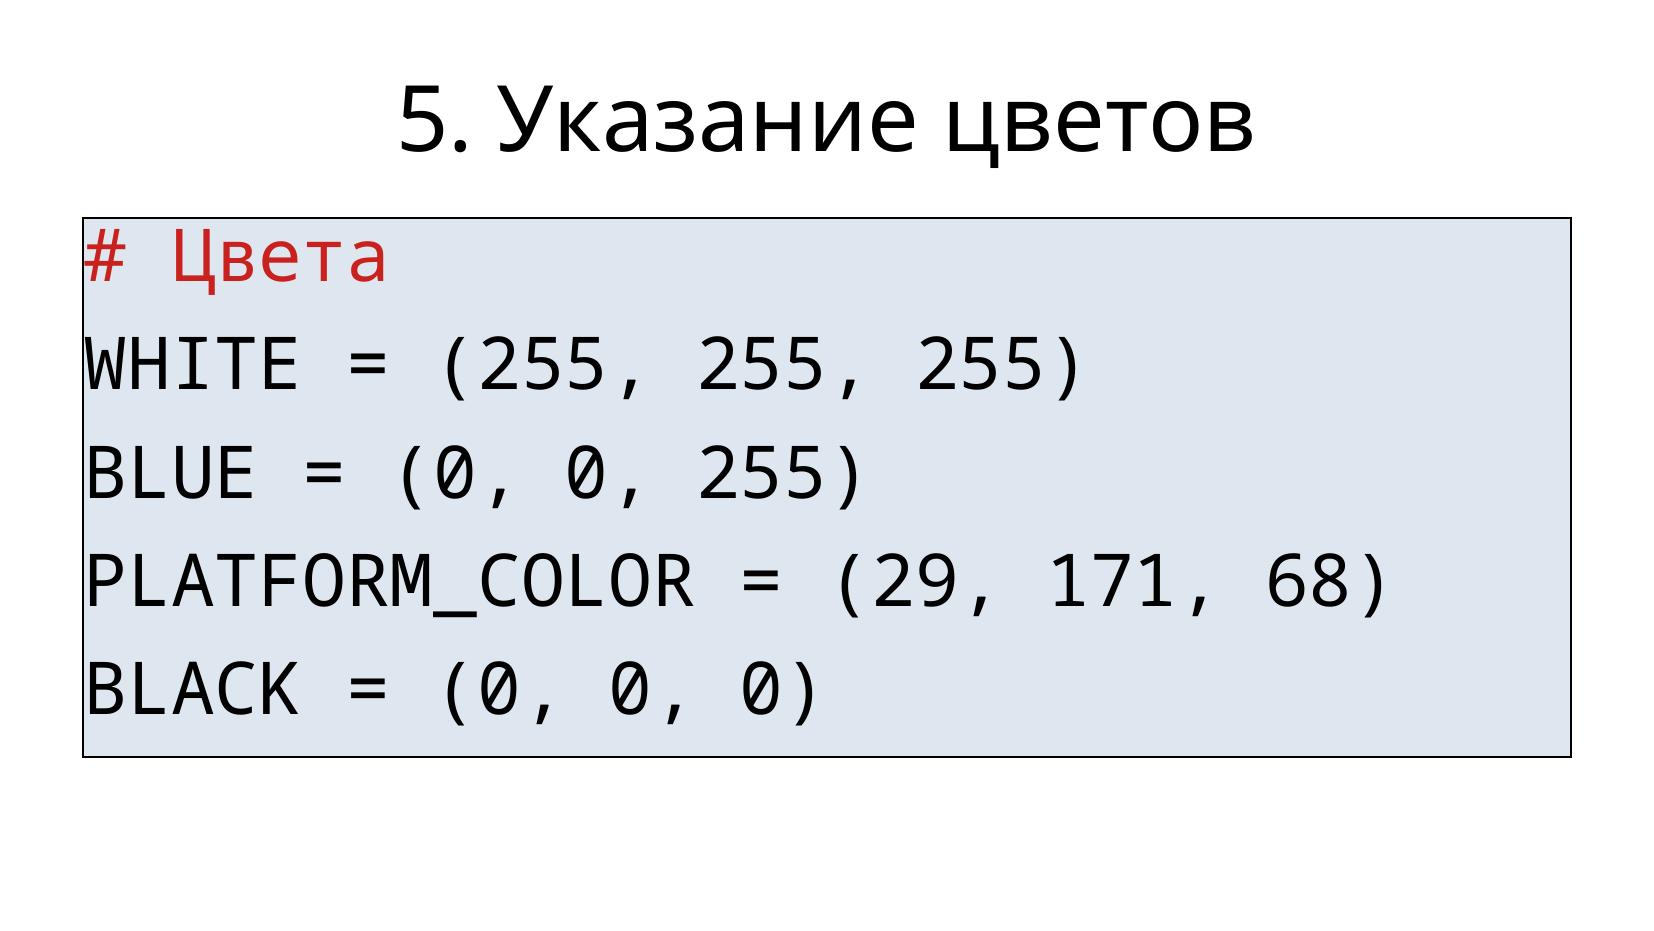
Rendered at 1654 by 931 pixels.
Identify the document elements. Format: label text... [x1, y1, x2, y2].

title 5. Указание цветов [82, 37, 1571, 193]
list # Цвета WHITE = (255, 255, 255) BLUE = (0, 0, 255) PLATFORM_COLOR = (29, 171, 68) BLACK = (0, 0, 0) [82, 217, 1571, 757]
